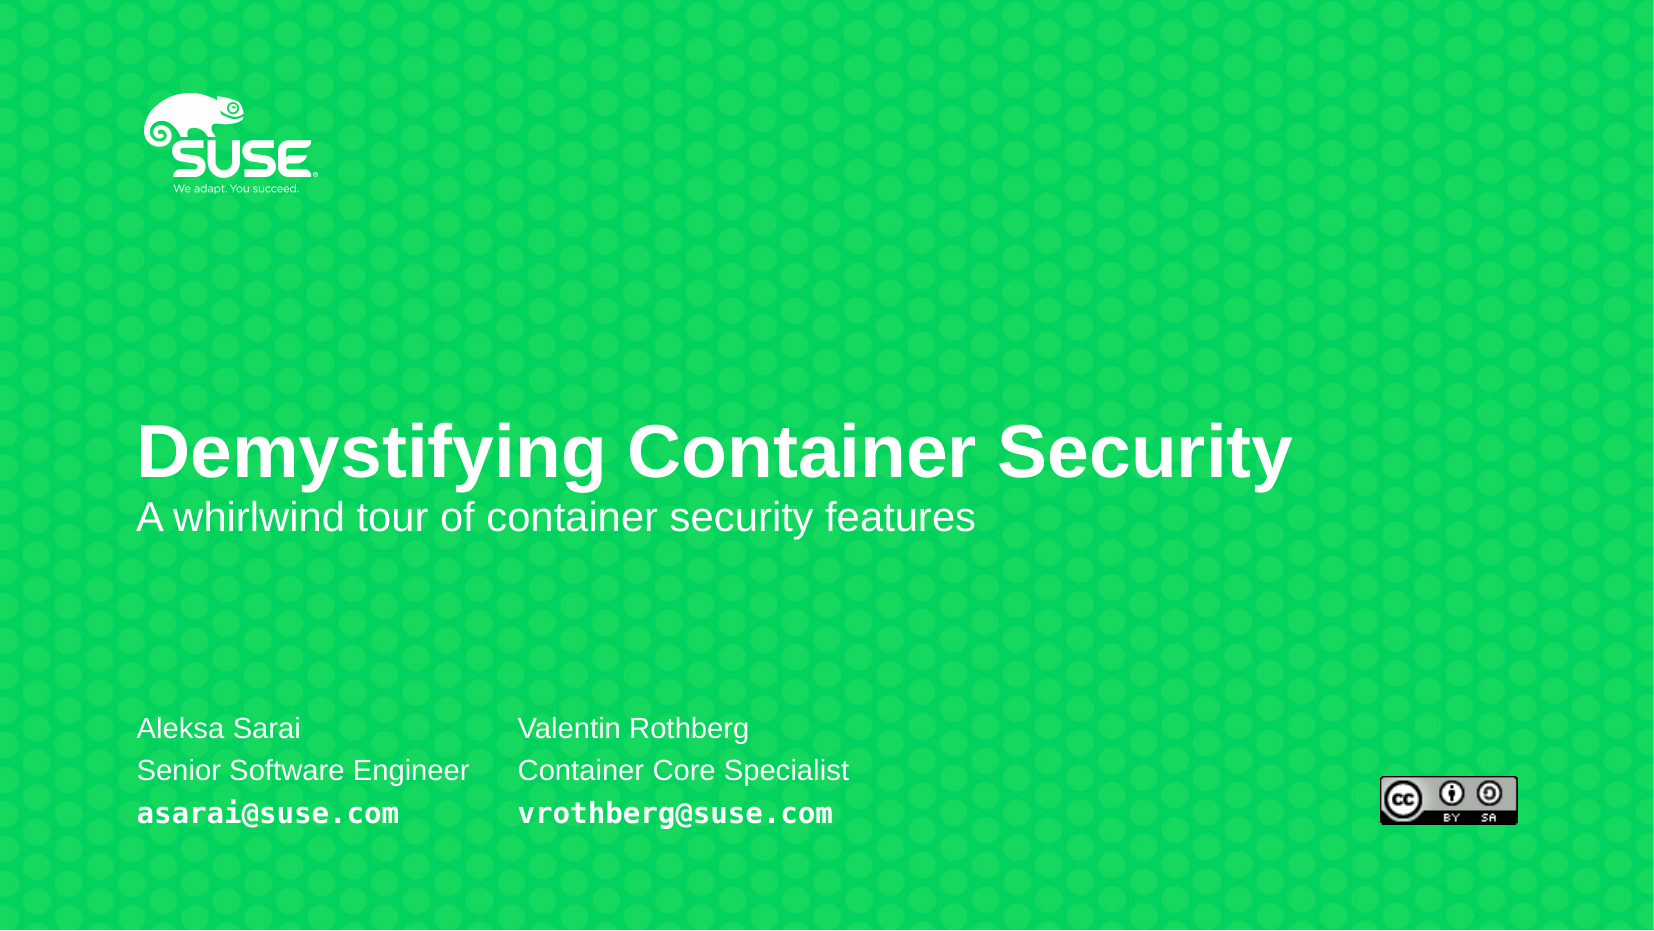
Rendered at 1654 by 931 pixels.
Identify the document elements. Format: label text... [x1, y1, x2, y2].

list Aleksa Sarai Senior Software Engineer asarai@suse.com [121, 704, 879, 925]
title Demystifying Container Security A whirlwind tour of container security features [121, 217, 1531, 541]
picture [0, 0, 1654, 930]
list Valentin Rothberg Container Core Specialist vrothberg@suse.com [502, 705, 1261, 925]
